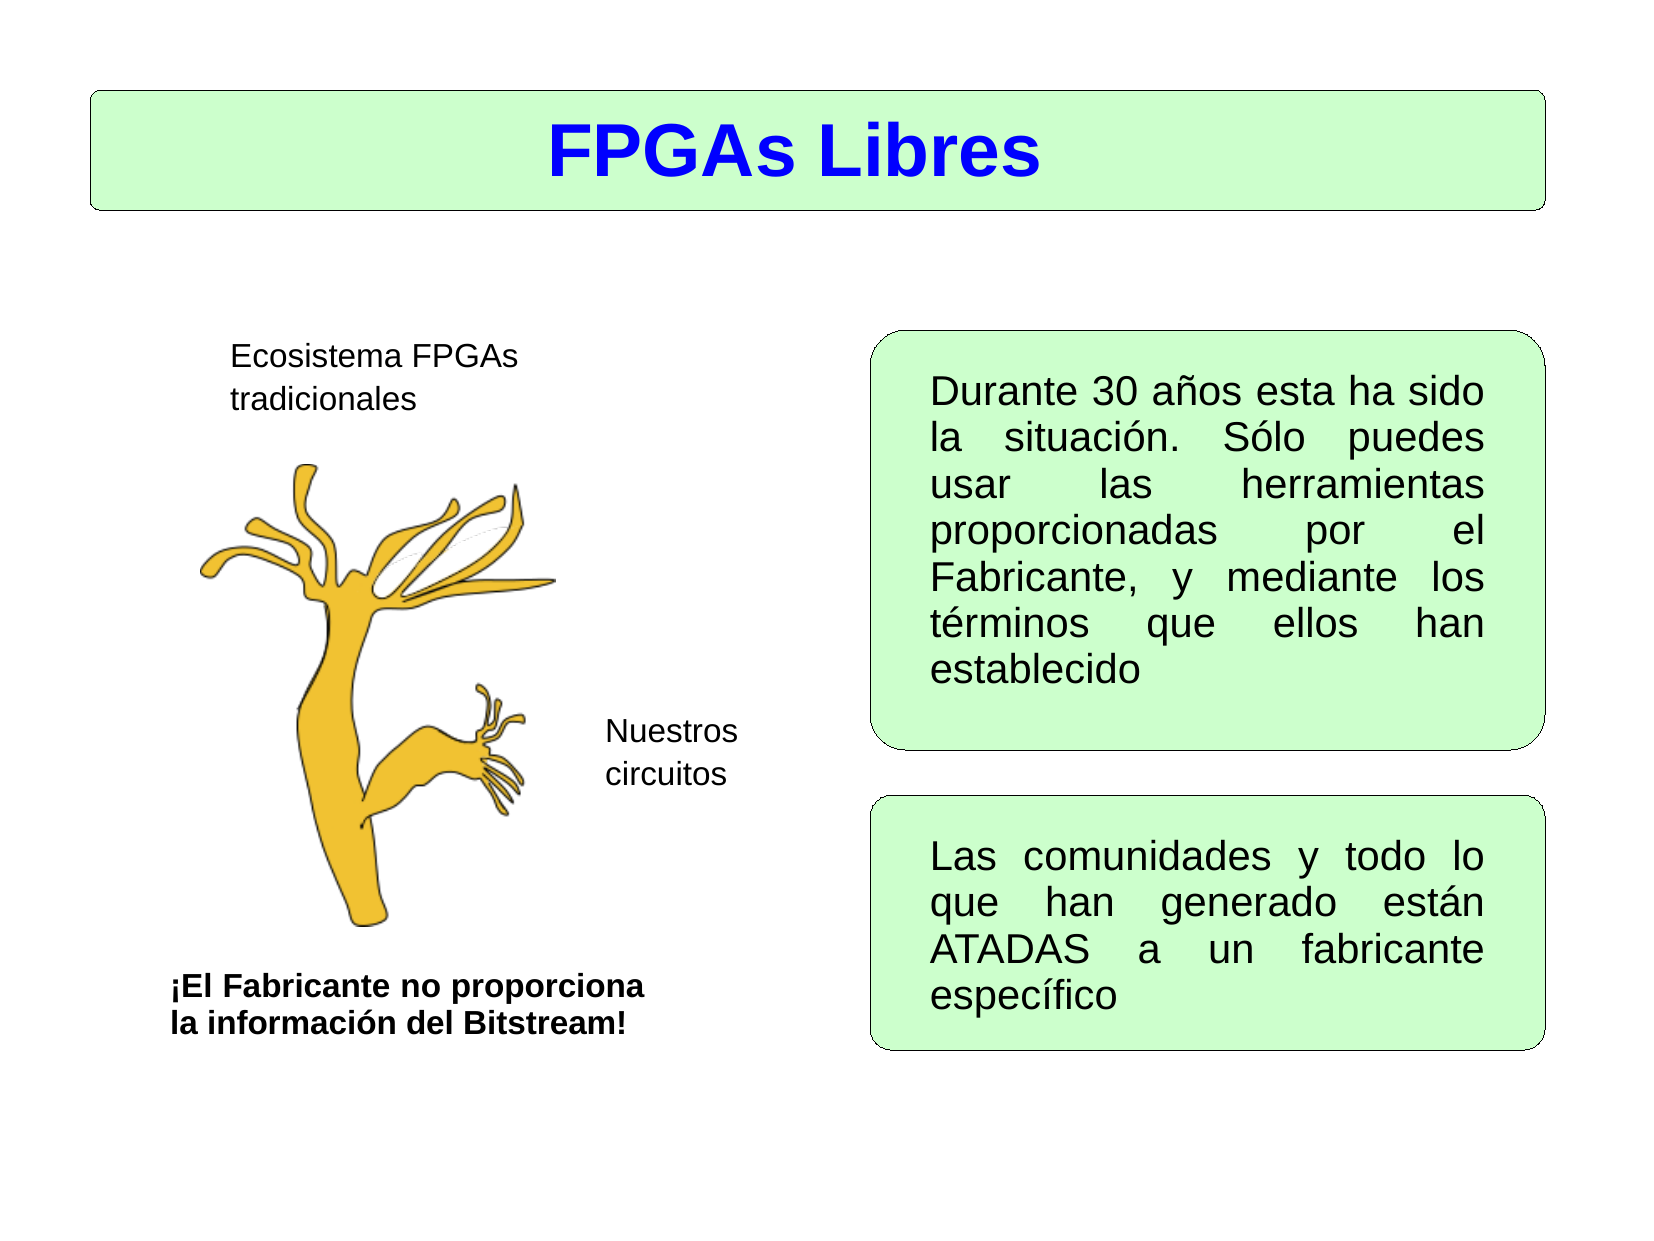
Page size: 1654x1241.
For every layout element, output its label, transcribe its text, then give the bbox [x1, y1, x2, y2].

text_box [870, 330, 1546, 751]
title FPGAs Libres [135, 105, 1456, 196]
text_box Las comunidades y todo lo que han generado están ATADAS a un fabricante específico [915, 825, 1501, 1026]
text_box [870, 795, 1546, 1051]
text_box Durante 30 años esta ha sido la situación. Sólo puedes usar las herramientas proporcionadas por el Fabricante, y mediante los términos que ellos han establecido [915, 360, 1501, 701]
text_box Ecosistema FPGAs tradicionales [180, 330, 541, 456]
text_box Nuestros circuitos [555, 705, 766, 811]
text_box ¡El Fabricante no proporciona la información del Bitstream! [120, 960, 661, 1086]
text_box [90, 90, 1546, 211]
picture [200, 464, 556, 927]
